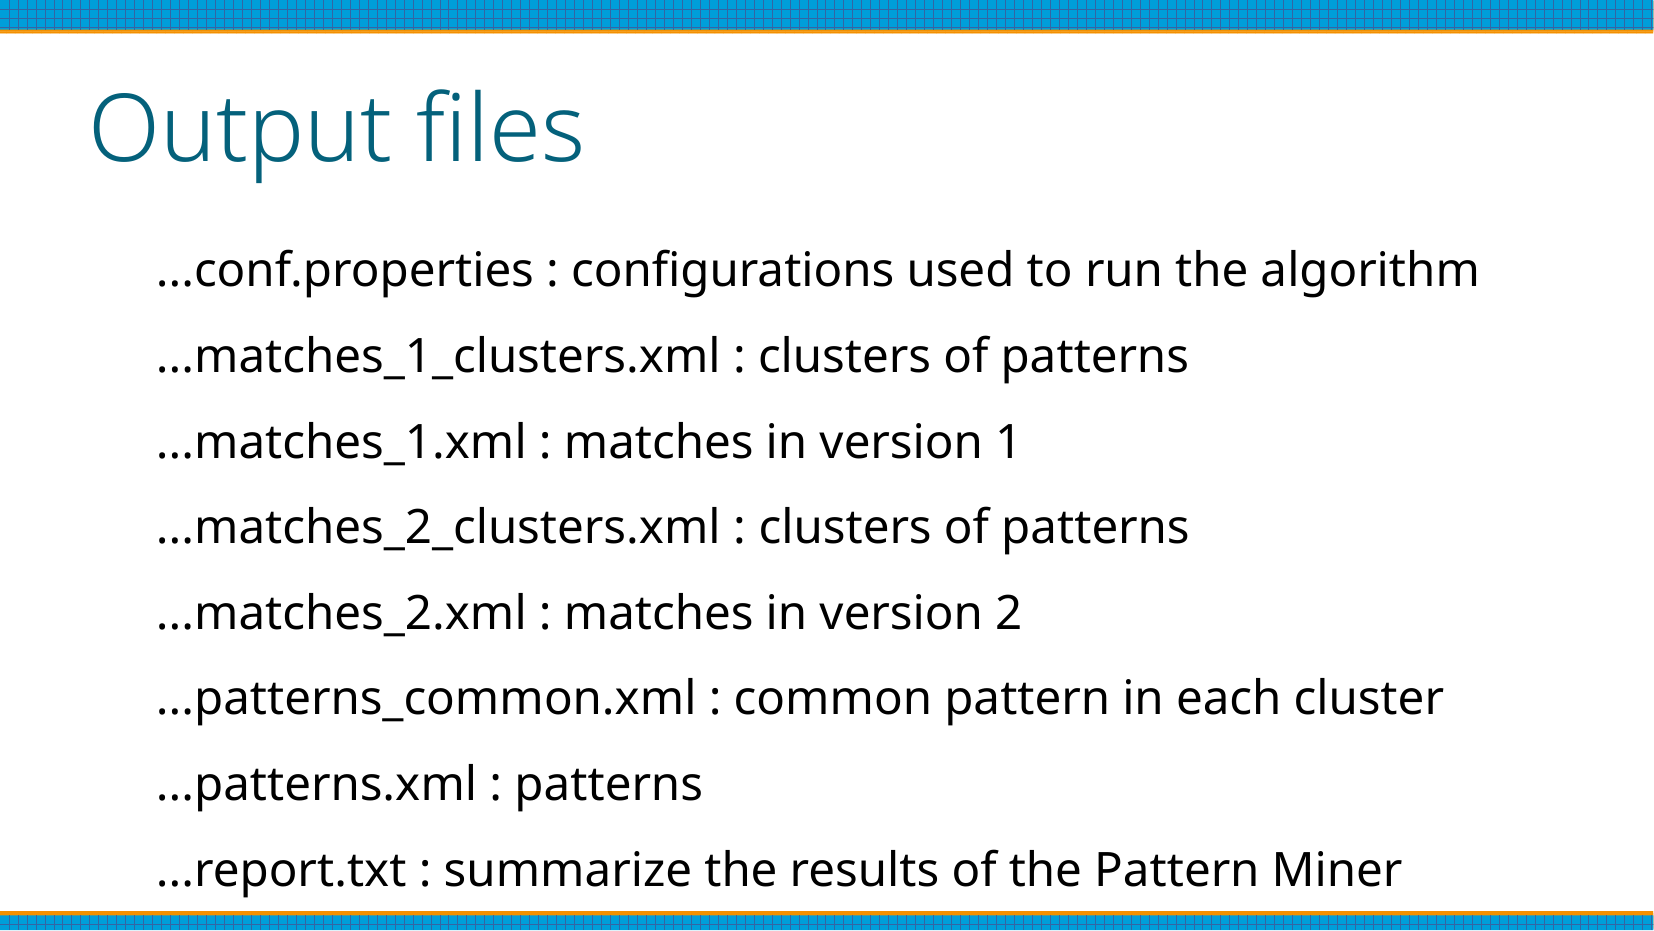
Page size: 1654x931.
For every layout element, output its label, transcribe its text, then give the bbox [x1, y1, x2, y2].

list ...conf.properties : configurations used to run the algorithm ...matches_1_clusters.xml : clusters of patterns ...matches_1.xml : matches in version 1 ...matches_2_clusters.xml : clusters of patterns ...matches_2.xml : matches in version 2 ...patterns_common.xml : common pattern in each cluster ...patterns.xml : patterns ...report.txt : summarize the results of the Pattern Miner [88, 236, 1565, 901]
title Output files [88, 44, 1565, 207]
